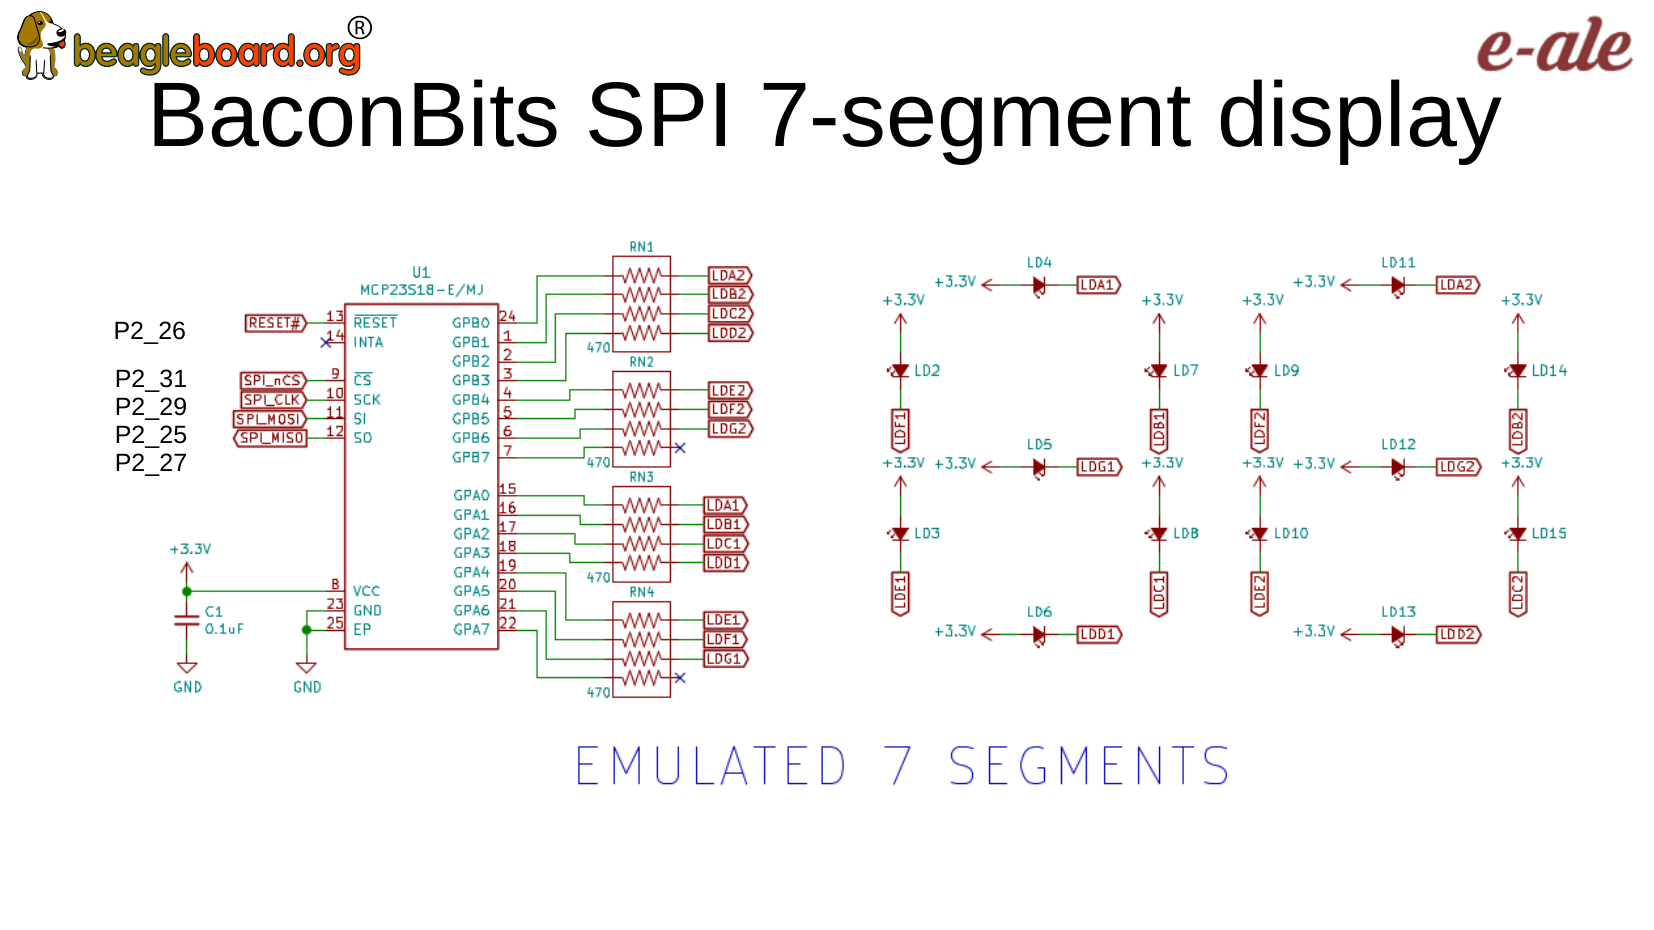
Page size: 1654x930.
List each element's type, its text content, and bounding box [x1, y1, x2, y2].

title BaconBits SPI 7-segment display [82, 37, 1571, 193]
text_box P2_26 [98, 309, 202, 353]
text_box P2_31 P2_29 P2_25 P2_27 [100, 357, 203, 485]
picture [17, 11, 372, 80]
picture [128, 187, 1600, 834]
picture [1475, 14, 1636, 74]
